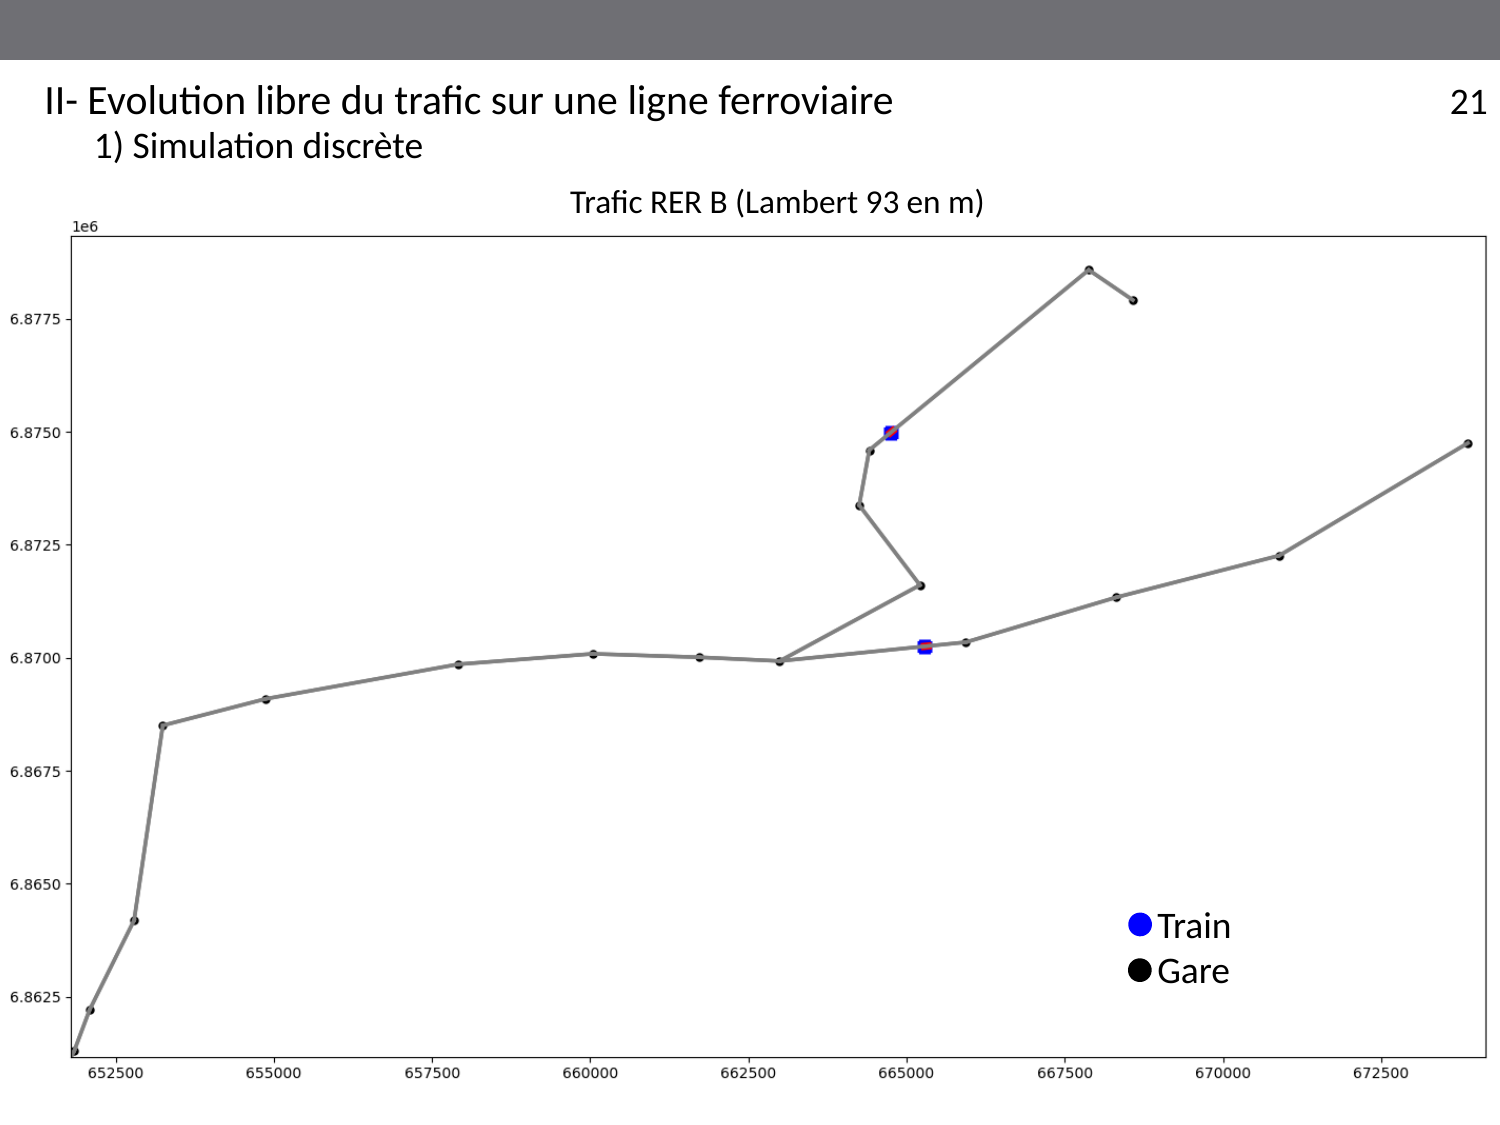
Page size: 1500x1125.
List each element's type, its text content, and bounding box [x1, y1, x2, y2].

text_box Train Gare [1142, 893, 1248, 1000]
text_box [1128, 912, 1142, 937]
picture [0, 198, 1495, 1095]
text_box 1) Simulation discrète [79, 114, 439, 174]
text_box Trafic RER B (Lambert 93 en m) [555, 172, 1008, 229]
text_box [1128, 958, 1142, 982]
text_box II- Evolution libre du trafic sur une ligne ferroviaire [29, 66, 951, 131]
text_box 21 [1435, 69, 1500, 131]
